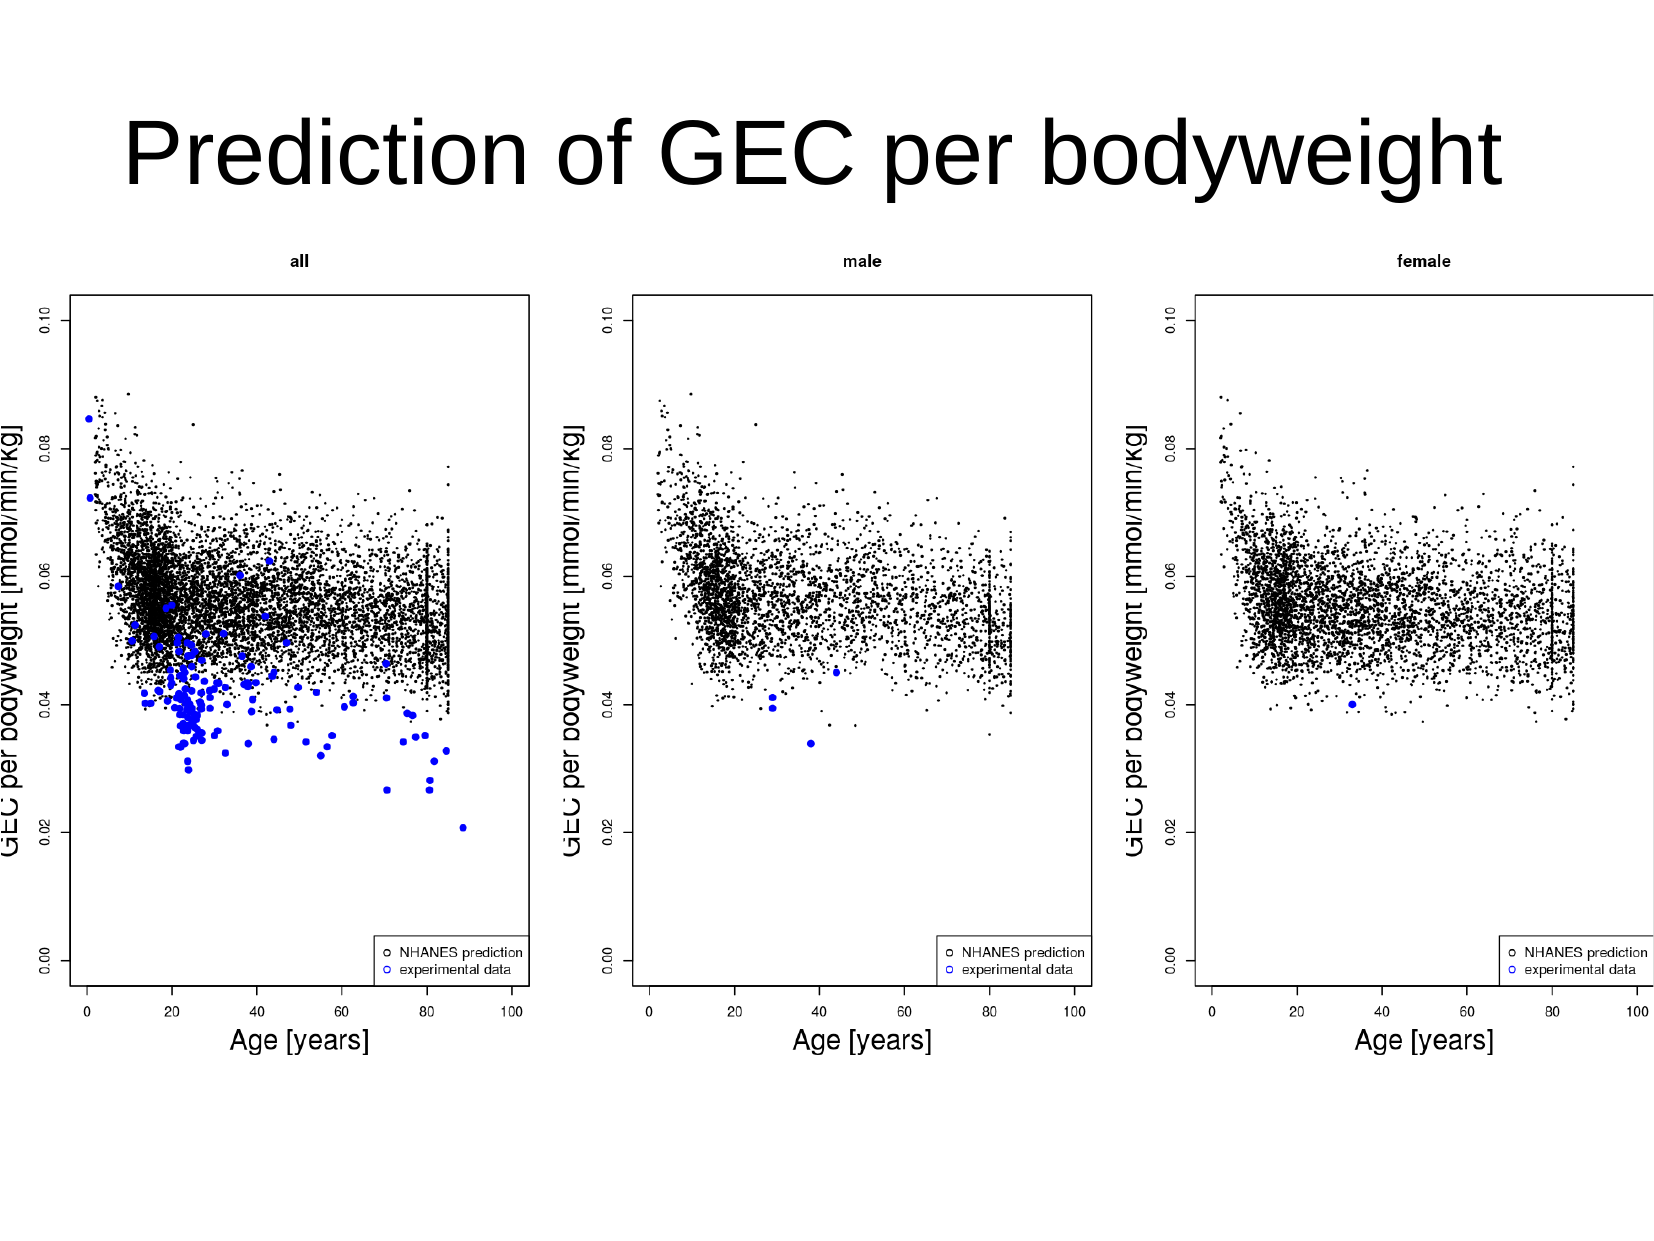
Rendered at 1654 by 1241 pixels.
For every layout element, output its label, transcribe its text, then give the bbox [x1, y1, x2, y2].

title Prediction of GEC per bodyweight [82, 49, 1571, 254]
picture [1, 254, 1654, 1055]
